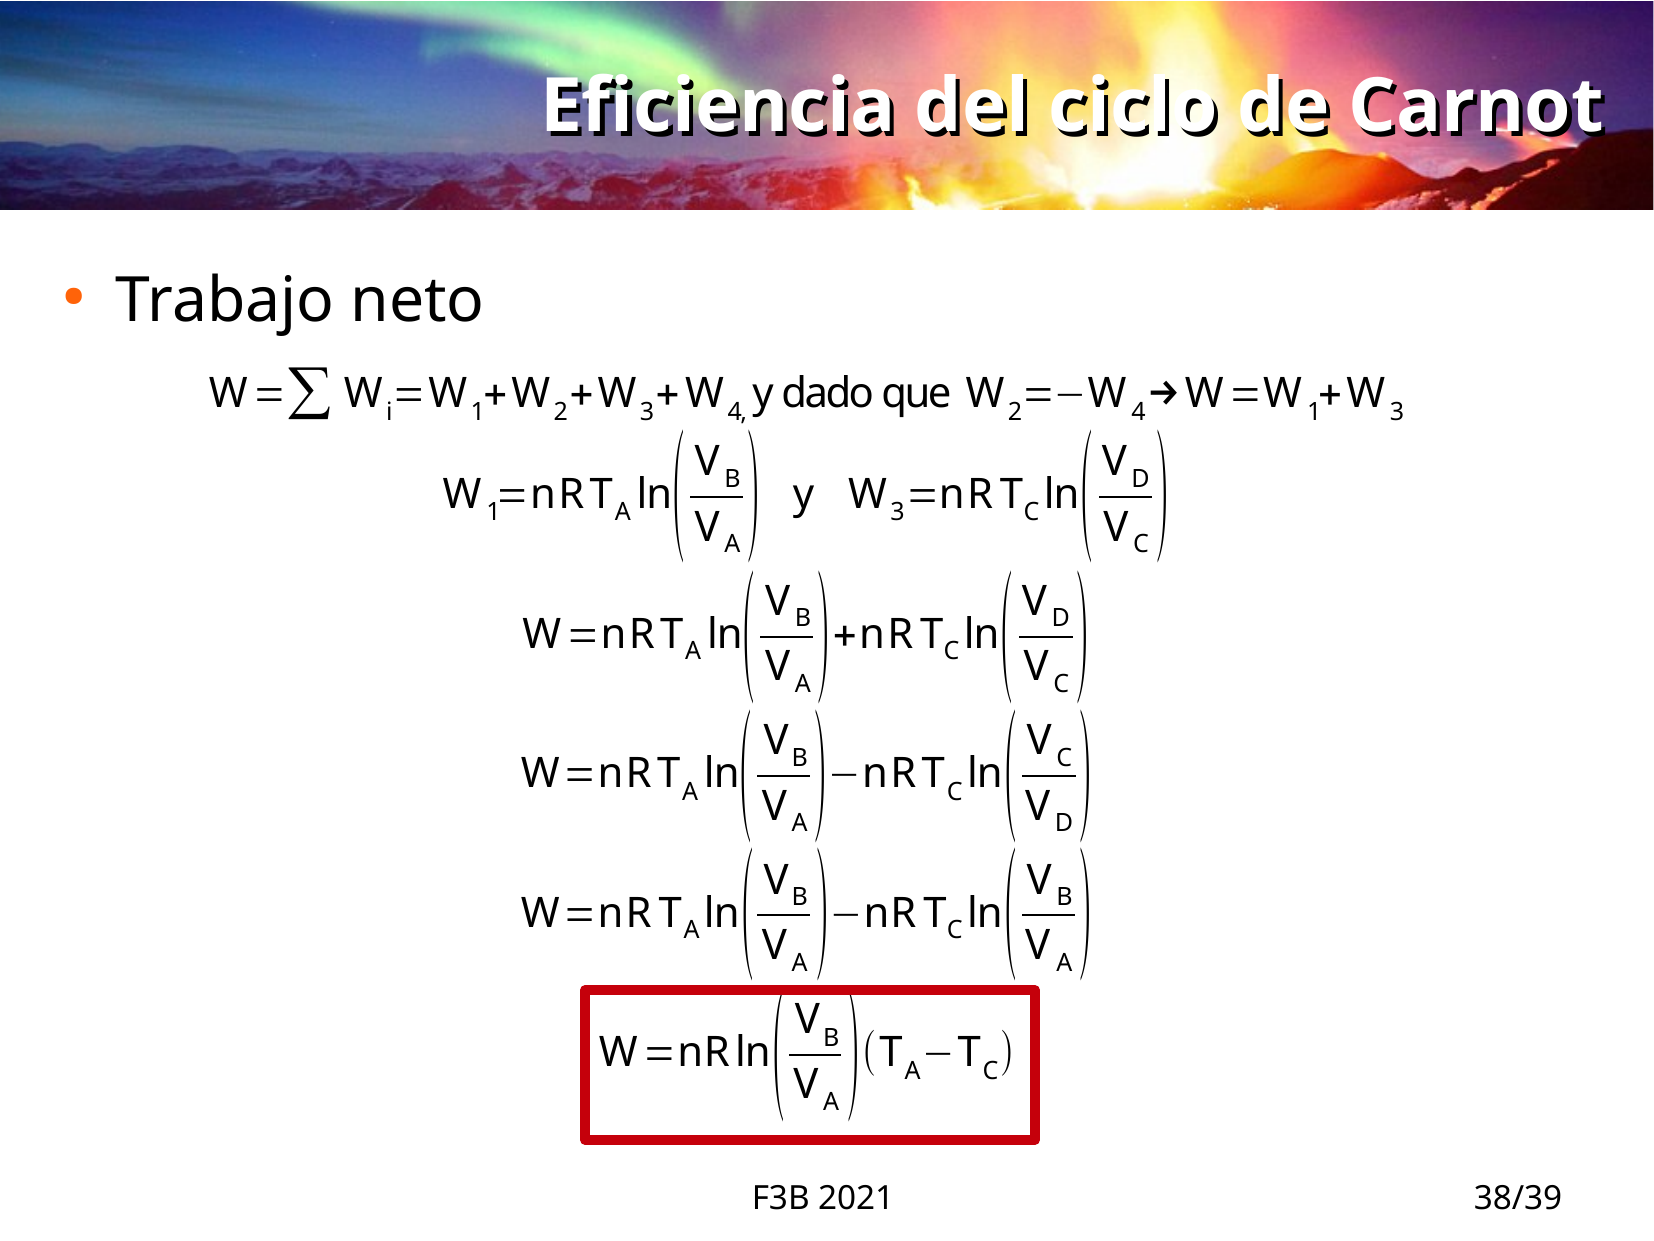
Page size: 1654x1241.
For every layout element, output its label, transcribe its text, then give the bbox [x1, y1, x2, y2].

chart [201, 364, 1409, 1124]
title Eficiencia del ciclo de Carnot [45, 15, 1606, 191]
picture [0, 1, 1654, 210]
list Trabajo neto [45, 255, 1606, 1156]
chart [590, 995, 1030, 1124]
